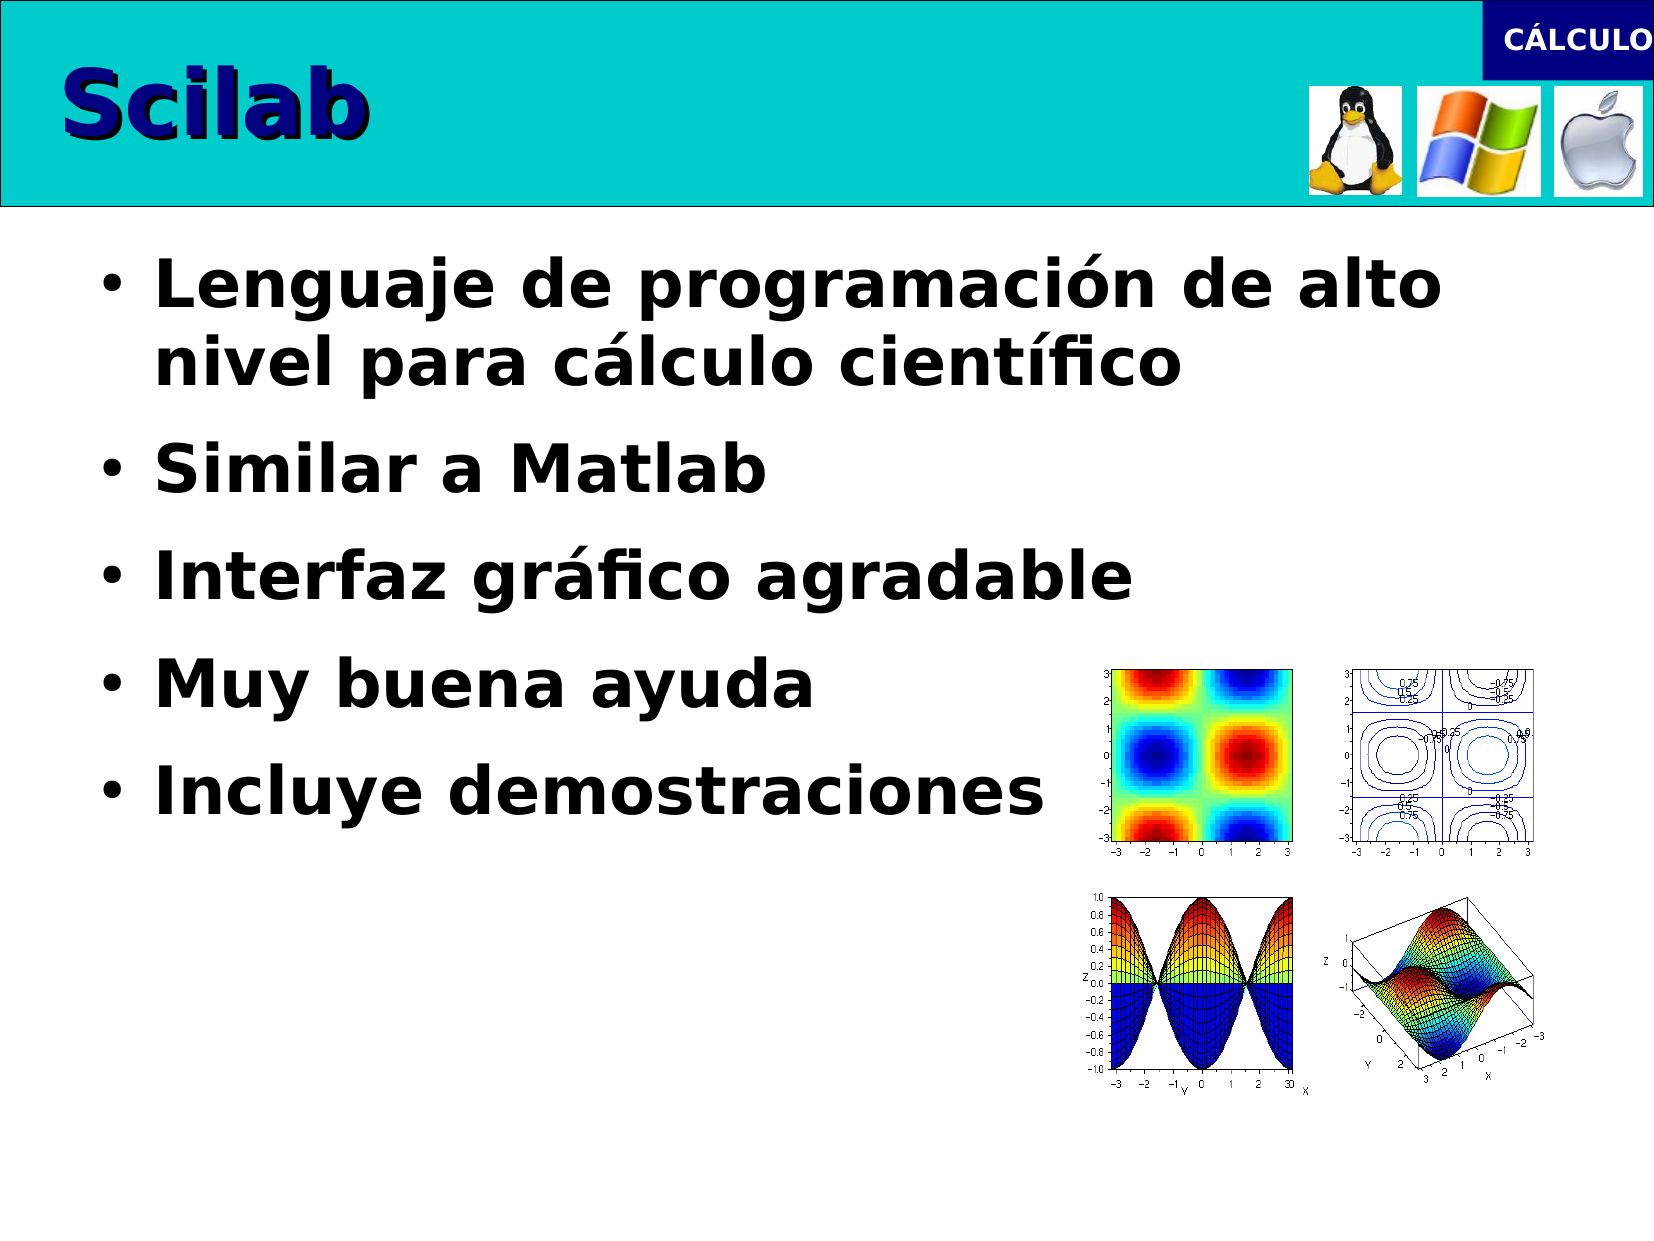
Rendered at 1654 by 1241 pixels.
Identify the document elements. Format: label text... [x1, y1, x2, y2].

picture [1309, 86, 1402, 195]
list Lenguaje de programación de alto nivel para cálculo científico Similar a Matlab Interfaz gráfico agradable Muy buena ayuda Incluye demostraciones [82, 245, 1571, 1094]
picture [1554, 86, 1643, 197]
picture [1081, 640, 1562, 1097]
title Scilab [59, 22, 1654, 185]
text_box CÁLCULO [1482, 0, 1654, 81]
picture [1417, 86, 1541, 197]
